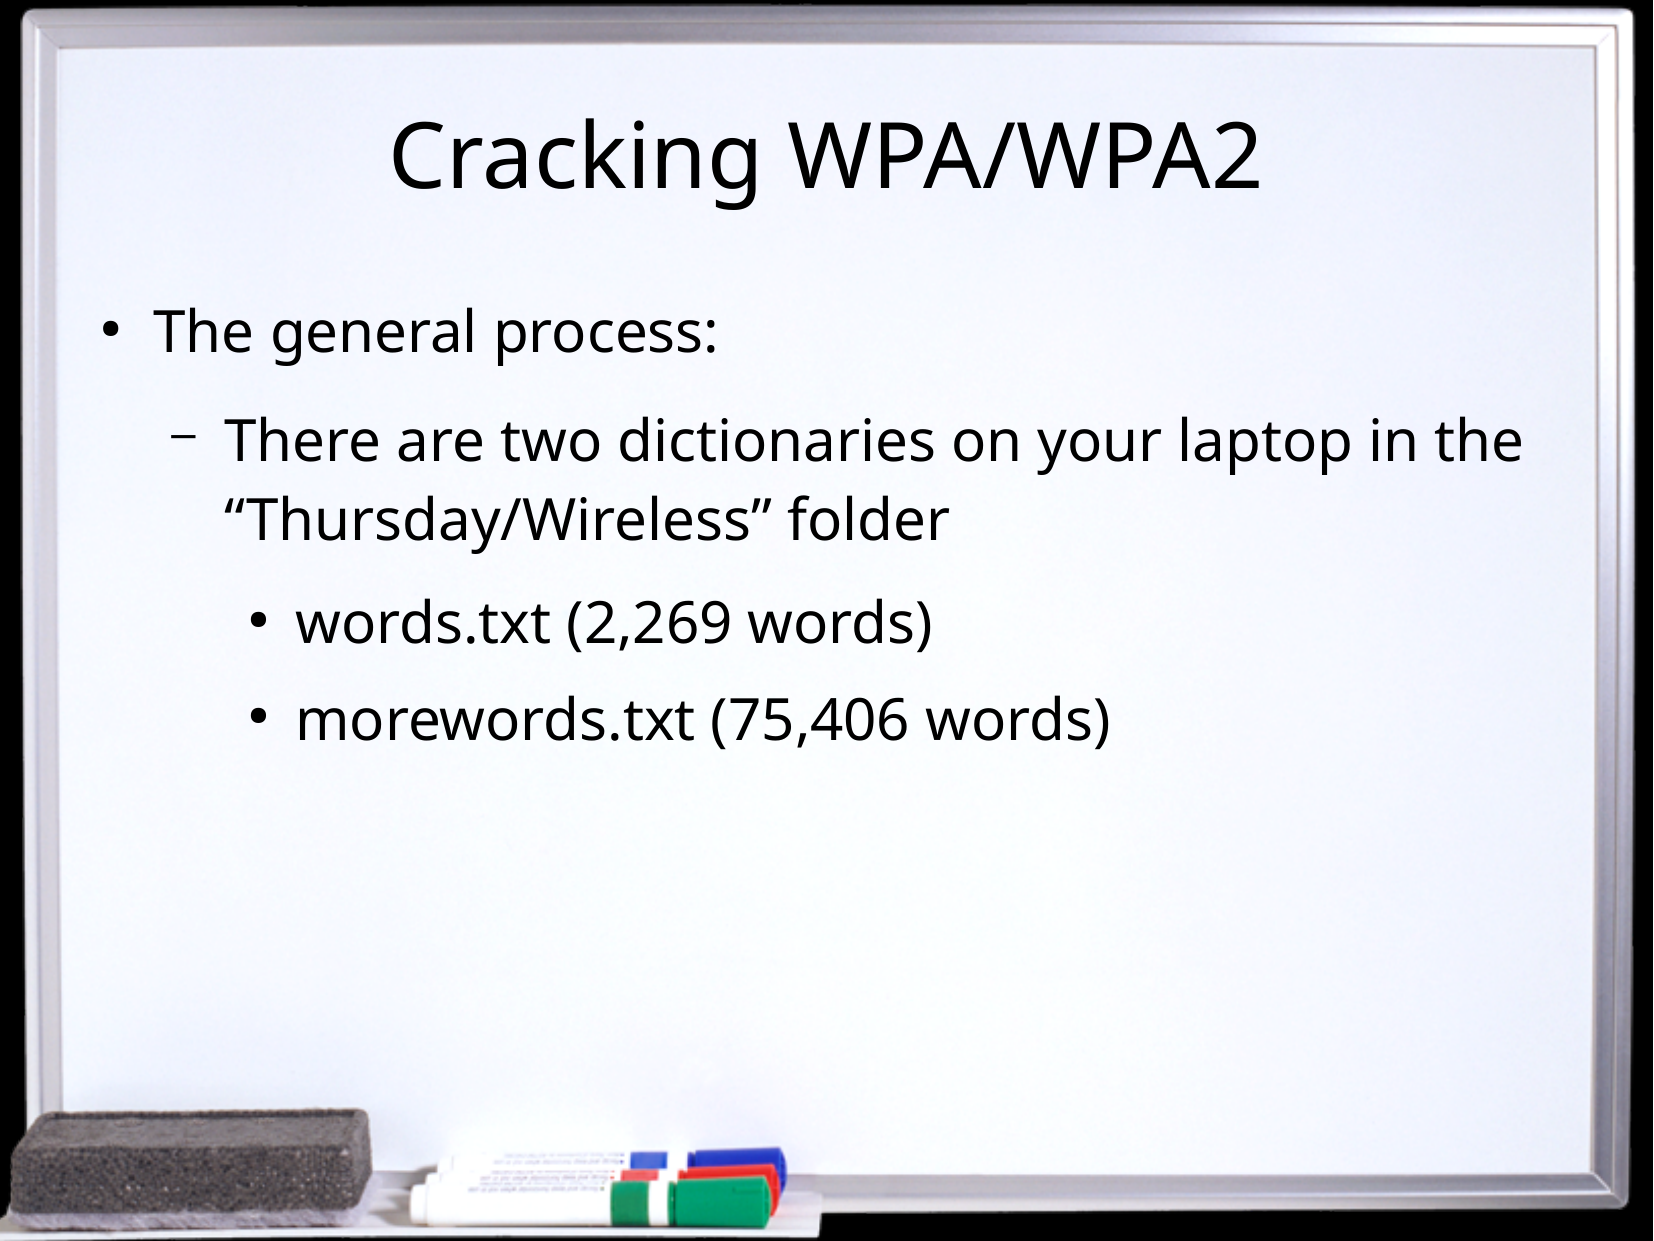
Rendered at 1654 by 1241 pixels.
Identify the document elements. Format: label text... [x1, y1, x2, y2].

list The general process: There are two dictionaries on your laptop in the “Thursday/Wireless” folder words.txt (2,269 words) morewords.txt (75,406 words) [82, 290, 1571, 1109]
picture [0, 0, 1654, 1241]
title Cracking WPA/WPA2 [82, 49, 1571, 257]
